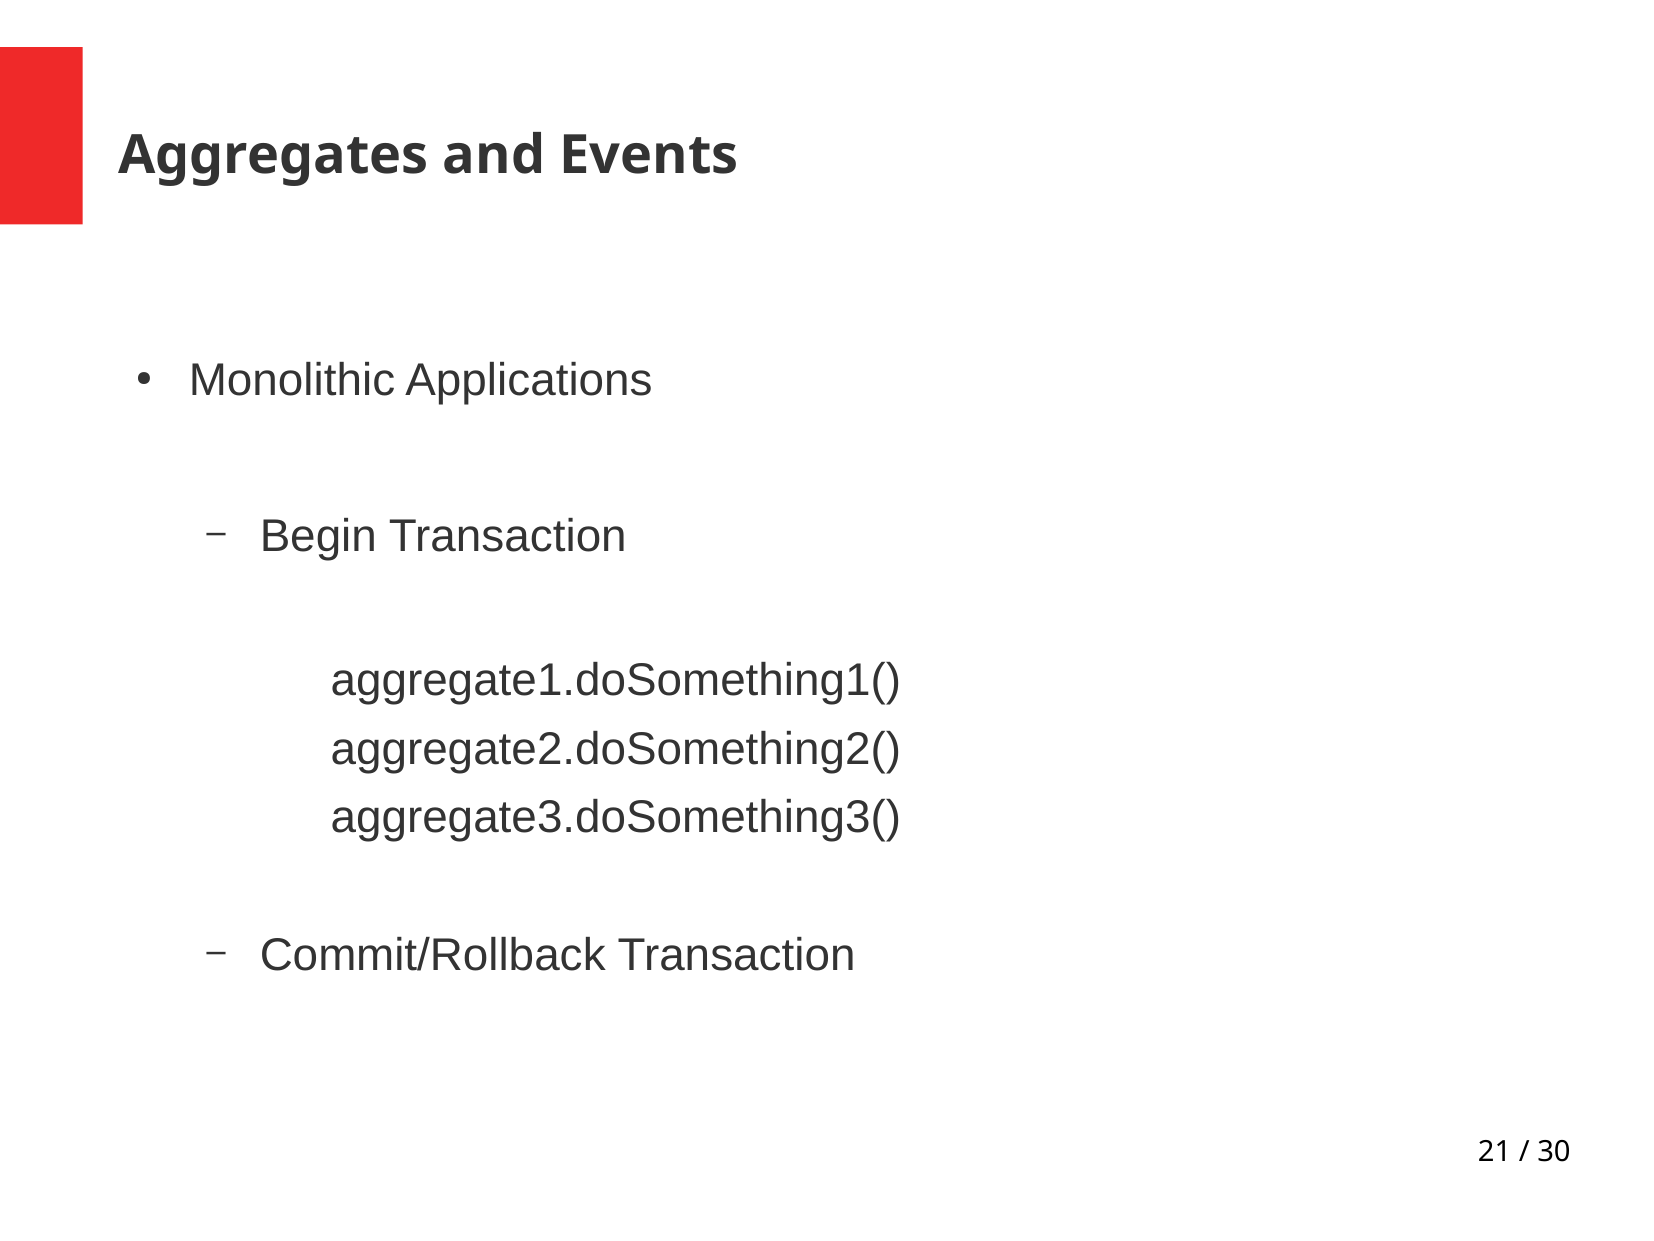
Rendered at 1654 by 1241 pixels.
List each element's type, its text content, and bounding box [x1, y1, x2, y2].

list Monolithic Applications Begin Transaction aggregate1.doSomething1() aggregate2.doSomething2() aggregate3.doSomething3() Commit/Rollback Transaction [118, 354, 1536, 1074]
title Aggregates and Events [118, 49, 1571, 257]
